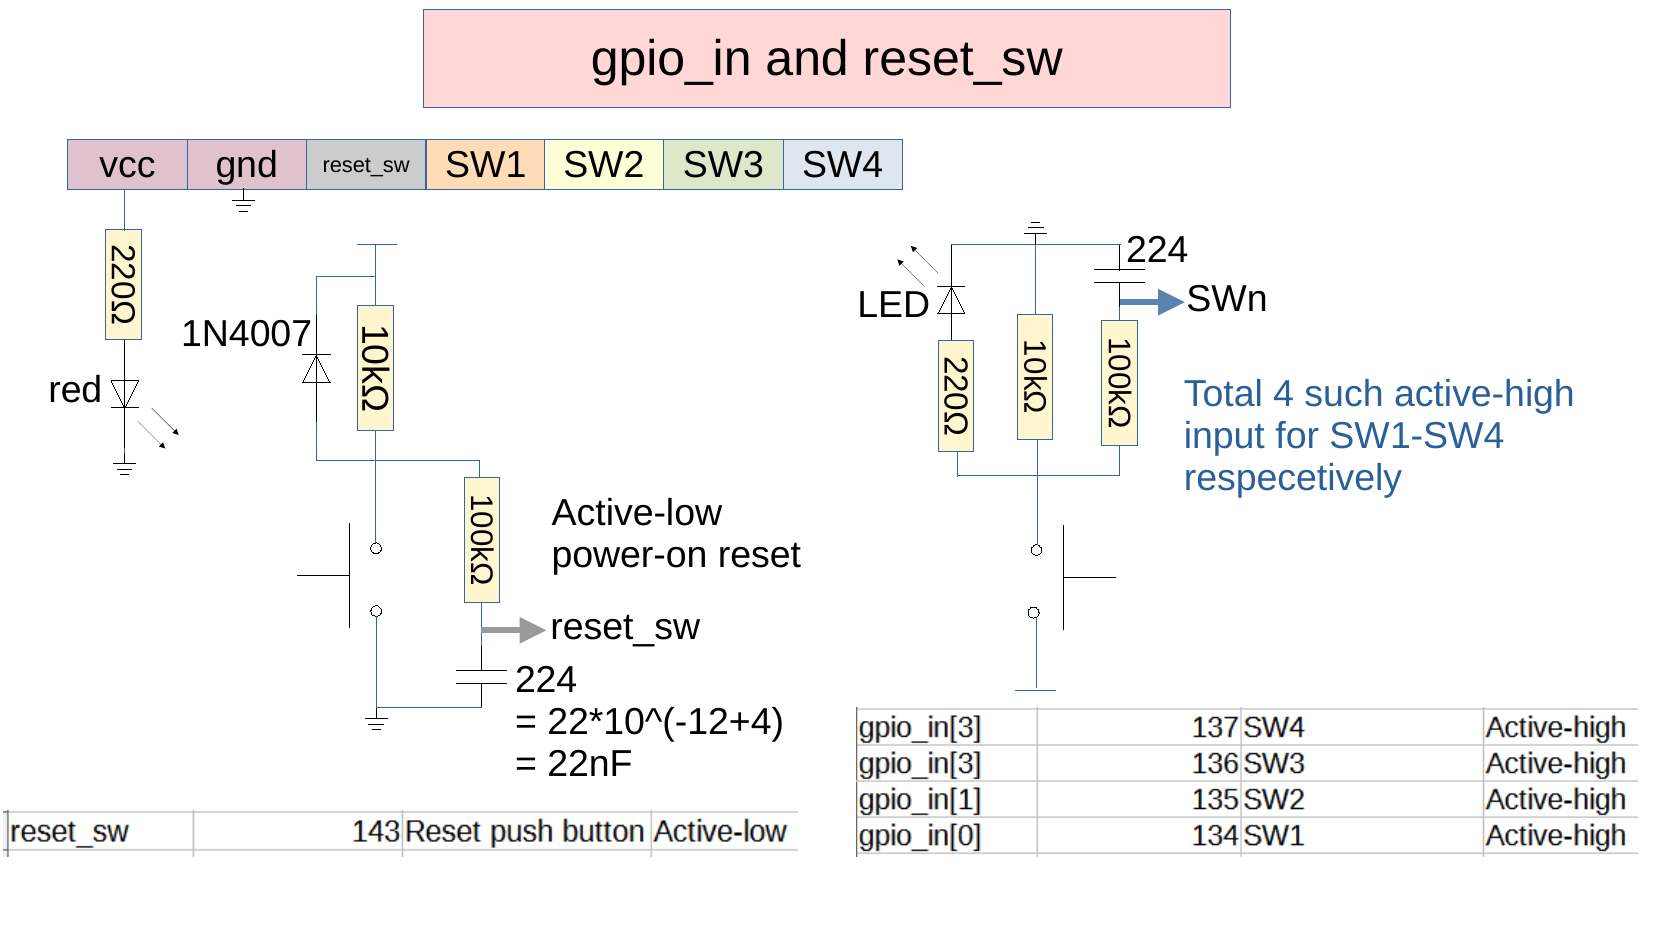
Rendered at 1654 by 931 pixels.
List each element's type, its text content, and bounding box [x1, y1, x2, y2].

text_box Active-low power-on reset [536, 484, 876, 584]
picture [3, 810, 798, 857]
text_box LED [842, 276, 954, 333]
text_box gnd [188, 139, 307, 190]
text_box 220Ω [938, 340, 974, 452]
text_box SWn [1171, 270, 1436, 365]
text_box 10kΩ [357, 305, 394, 431]
text_box Total 4 such active-high input for SW1-SW4 respecetively [1169, 365, 1625, 632]
text_box SW1 [426, 139, 544, 190]
text_box 100kΩ [1101, 320, 1138, 446]
text_box 10kΩ [1017, 314, 1053, 440]
text_box reset_sw [535, 598, 768, 698]
text_box vcc [67, 139, 188, 190]
text_box gpio_in and reset_sw [423, 9, 1231, 108]
picture [856, 707, 1638, 857]
text_box 224 = 22*10^(-12+4) = 22nF [500, 650, 824, 792]
text_box 100kΩ [464, 477, 500, 603]
text_box SW2 [544, 139, 663, 190]
text_box 220Ω [105, 229, 142, 340]
text_box red [33, 360, 129, 418]
text_box 1N4007 [166, 305, 342, 362]
text_box reset_sw [307, 139, 426, 190]
text_box SW3 [663, 139, 783, 190]
text_box 224 [1111, 221, 1251, 278]
text_box SW4 [783, 139, 903, 190]
